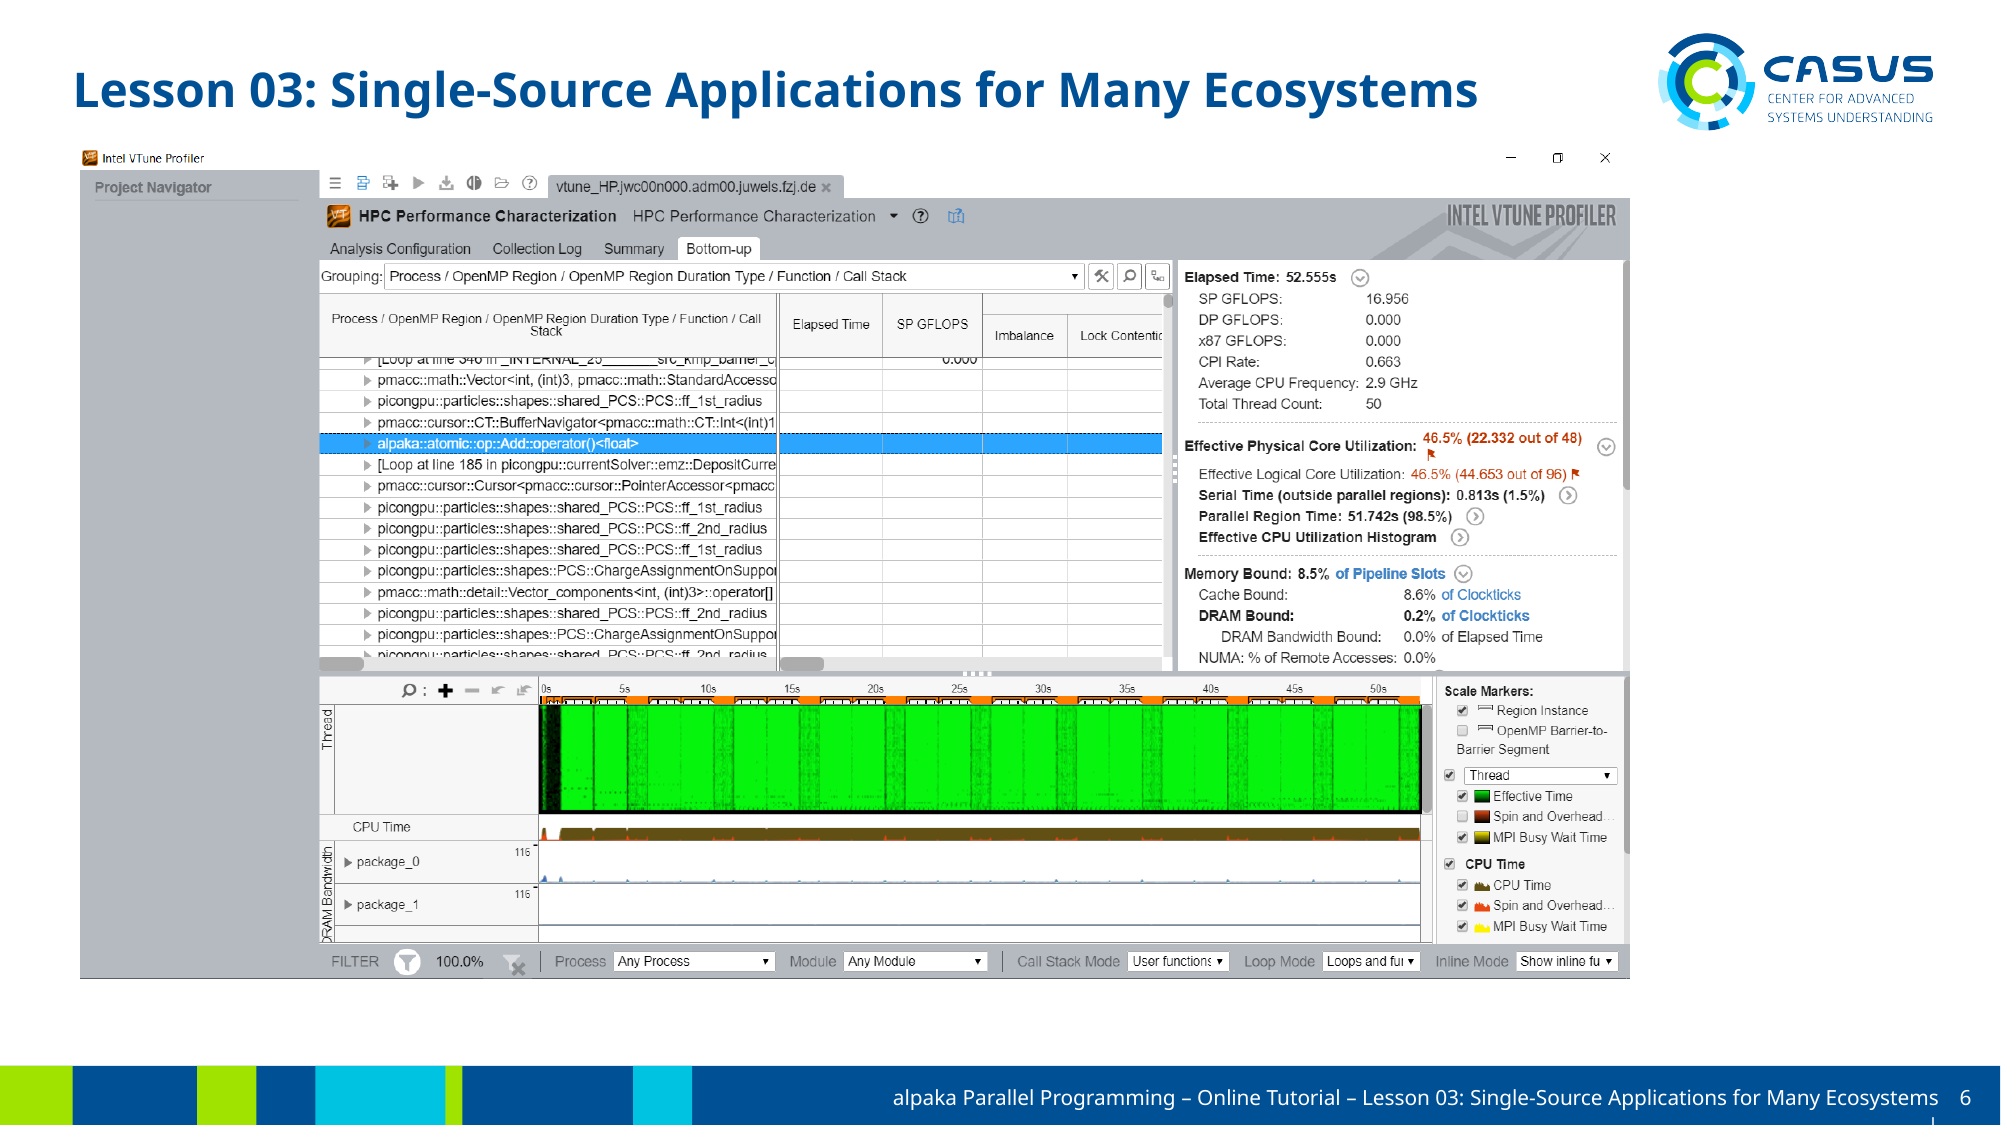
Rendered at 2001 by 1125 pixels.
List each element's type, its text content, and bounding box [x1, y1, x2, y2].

title Lesson 03: Single-Source Applications for Many Ecosystems [72, 54, 1620, 123]
picture [80, 146, 1630, 979]
picture [1658, 33, 1933, 131]
